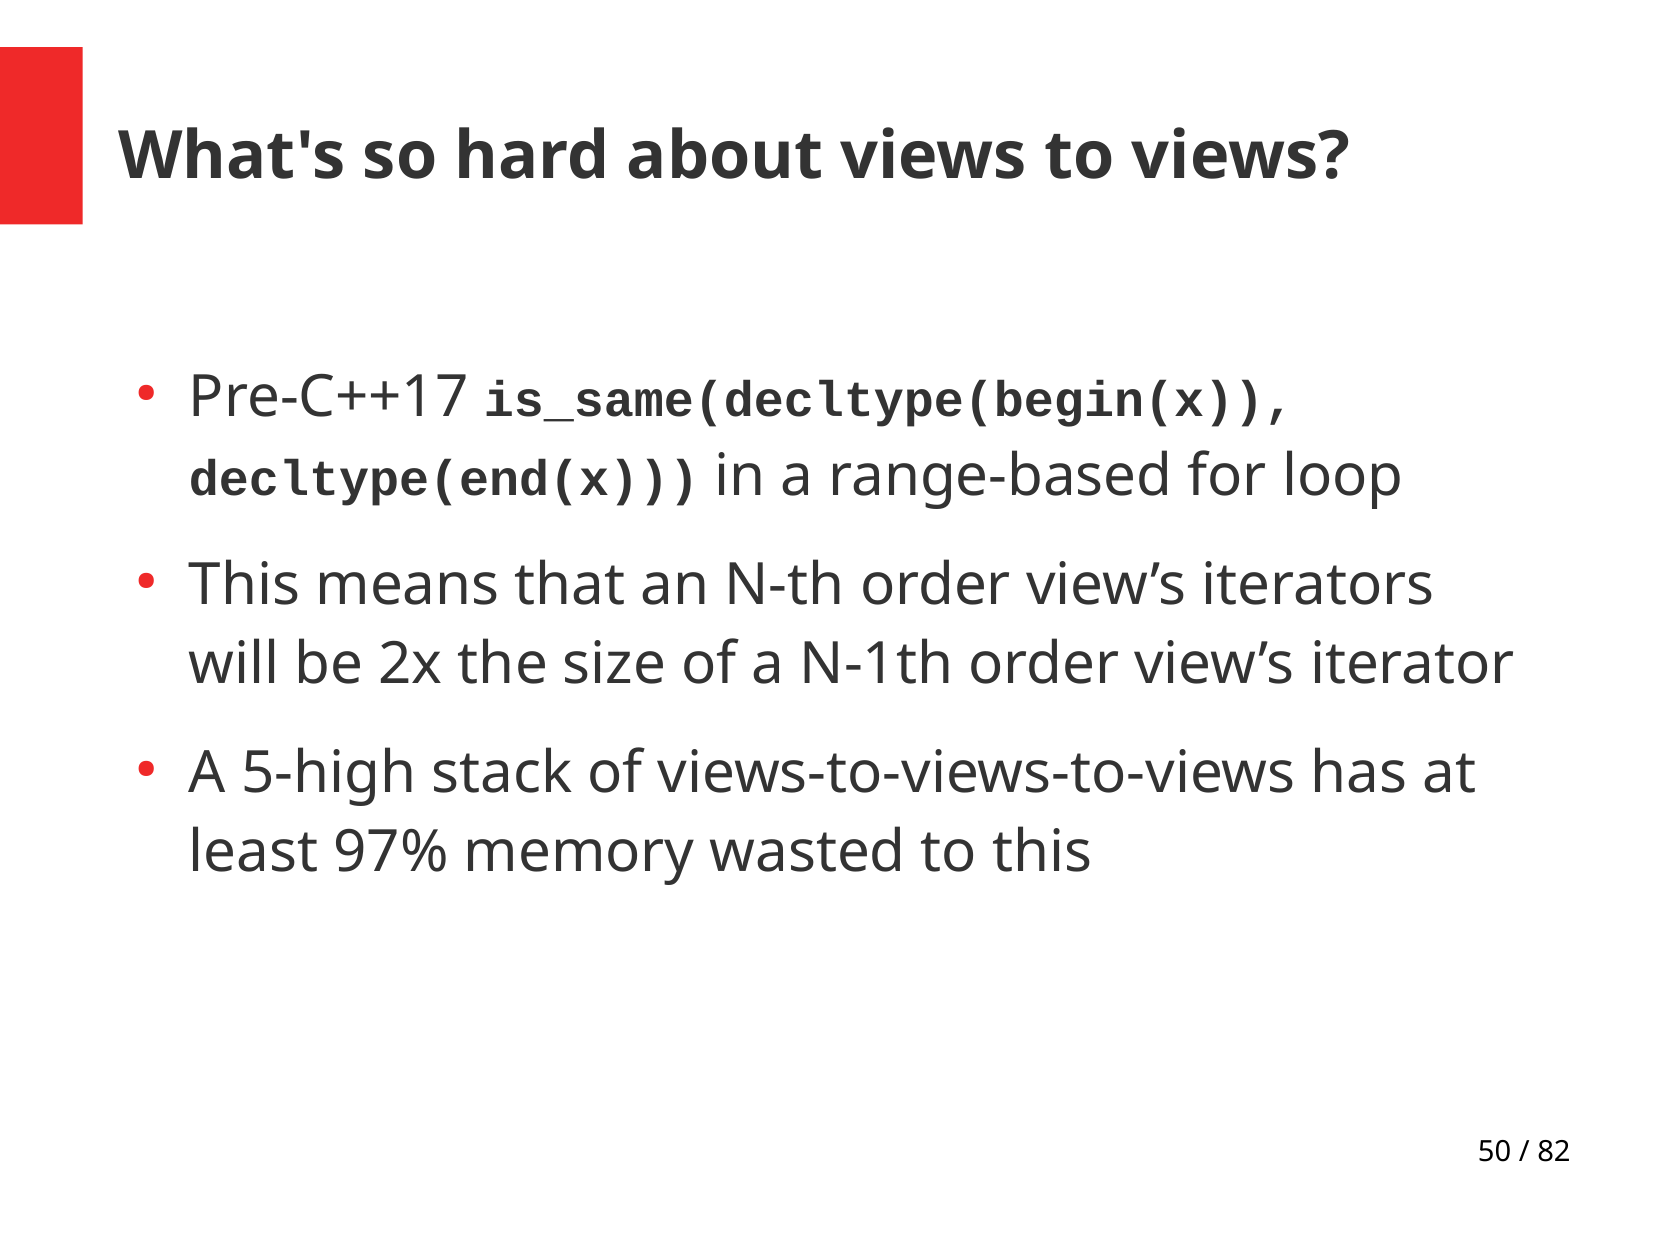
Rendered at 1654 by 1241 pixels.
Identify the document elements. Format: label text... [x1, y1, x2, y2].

list Pre-C++17 is_same(decltype(begin(x)), decltype(end(x))) in a range-based for loop This means that an N-th order view’s iterators will be 2x the size of a N-1th order view’s iterator A 5-high stack of views-to-views-to-views has at least 97% memory wasted to this [118, 354, 1536, 1074]
title What's so hard about views to views? [118, 49, 1571, 257]
